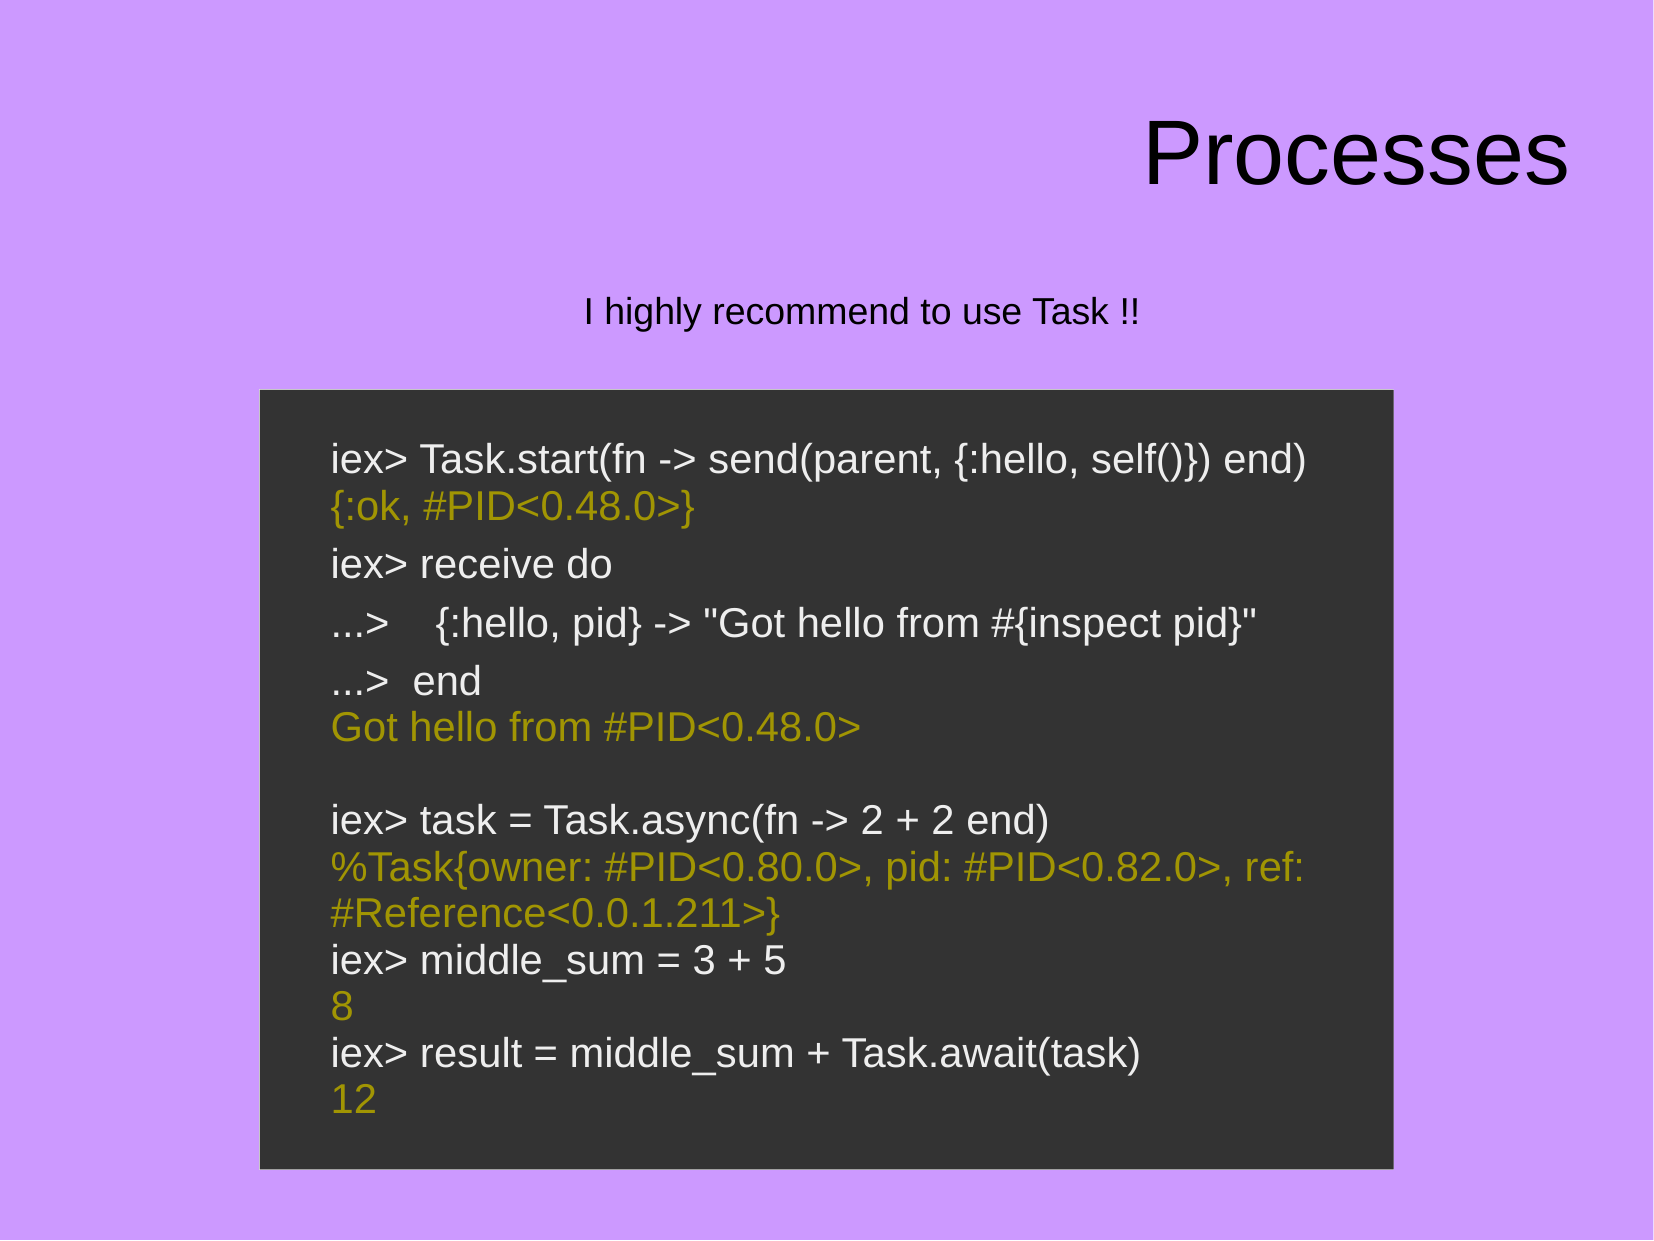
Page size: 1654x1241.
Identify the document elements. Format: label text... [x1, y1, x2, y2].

list iex> Task.start(fn -> send(parent, {:hello, self()}) end) {:ok, #PID<0.48.0>} iex> receive do ...> {:hello, pid} -> "Got hello from #{inspect pid}" ...> end Got hello from #PID<0.48.0> iex> task = Task.async(fn -> 2 + 2 end) %Task{owner: #PID<0.80.0>, pid: #PID<0.82.0>, ref: #Reference<0.0.1.211>} iex> middle_sum = 3 + 5 8 iex> result = middle_sum + Task.await(task) 12 [259, 389, 1394, 1170]
title Processes [82, 49, 1571, 257]
list I highly recommend to use Task !! [82, 290, 1571, 438]
